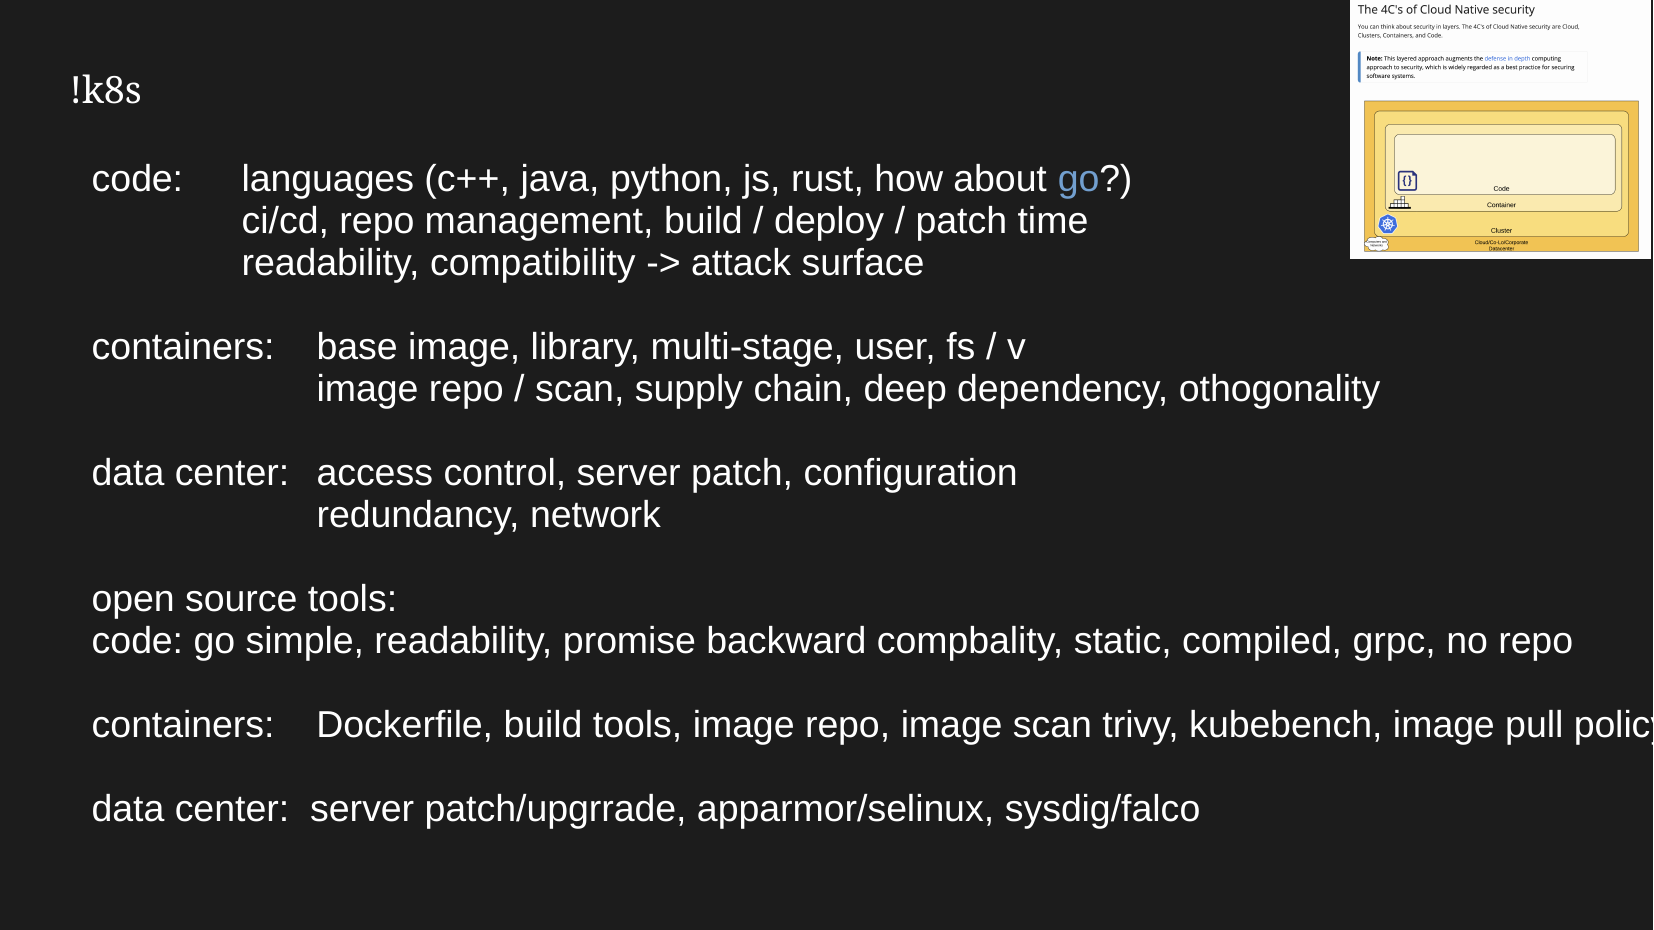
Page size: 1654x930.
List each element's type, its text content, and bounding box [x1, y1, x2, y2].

text_box code: languages (c++, java, python, js, rust, how about go?) ci/cd, repo management, build / deploy / patch time readability, compatibility -> attack surface containers: base image, library, multi-stage, user, fs / v image repo / scan, supply chain, deep dependency, othogonality data center: access control, server patch, configuration redundancy, network open source tools: code: go simple, readability, promise backward compbality, static, compiled, grpc, no repo containers: Dockerfile, build tools, image repo, image scan trivy, kubebench, image pull policy data center: server patch/upgrrade, apparmor/selinux, sysdig/falco [76, 150, 1653, 879]
text_box !k8s [54, 56, 451, 113]
picture [1350, 0, 1651, 150]
